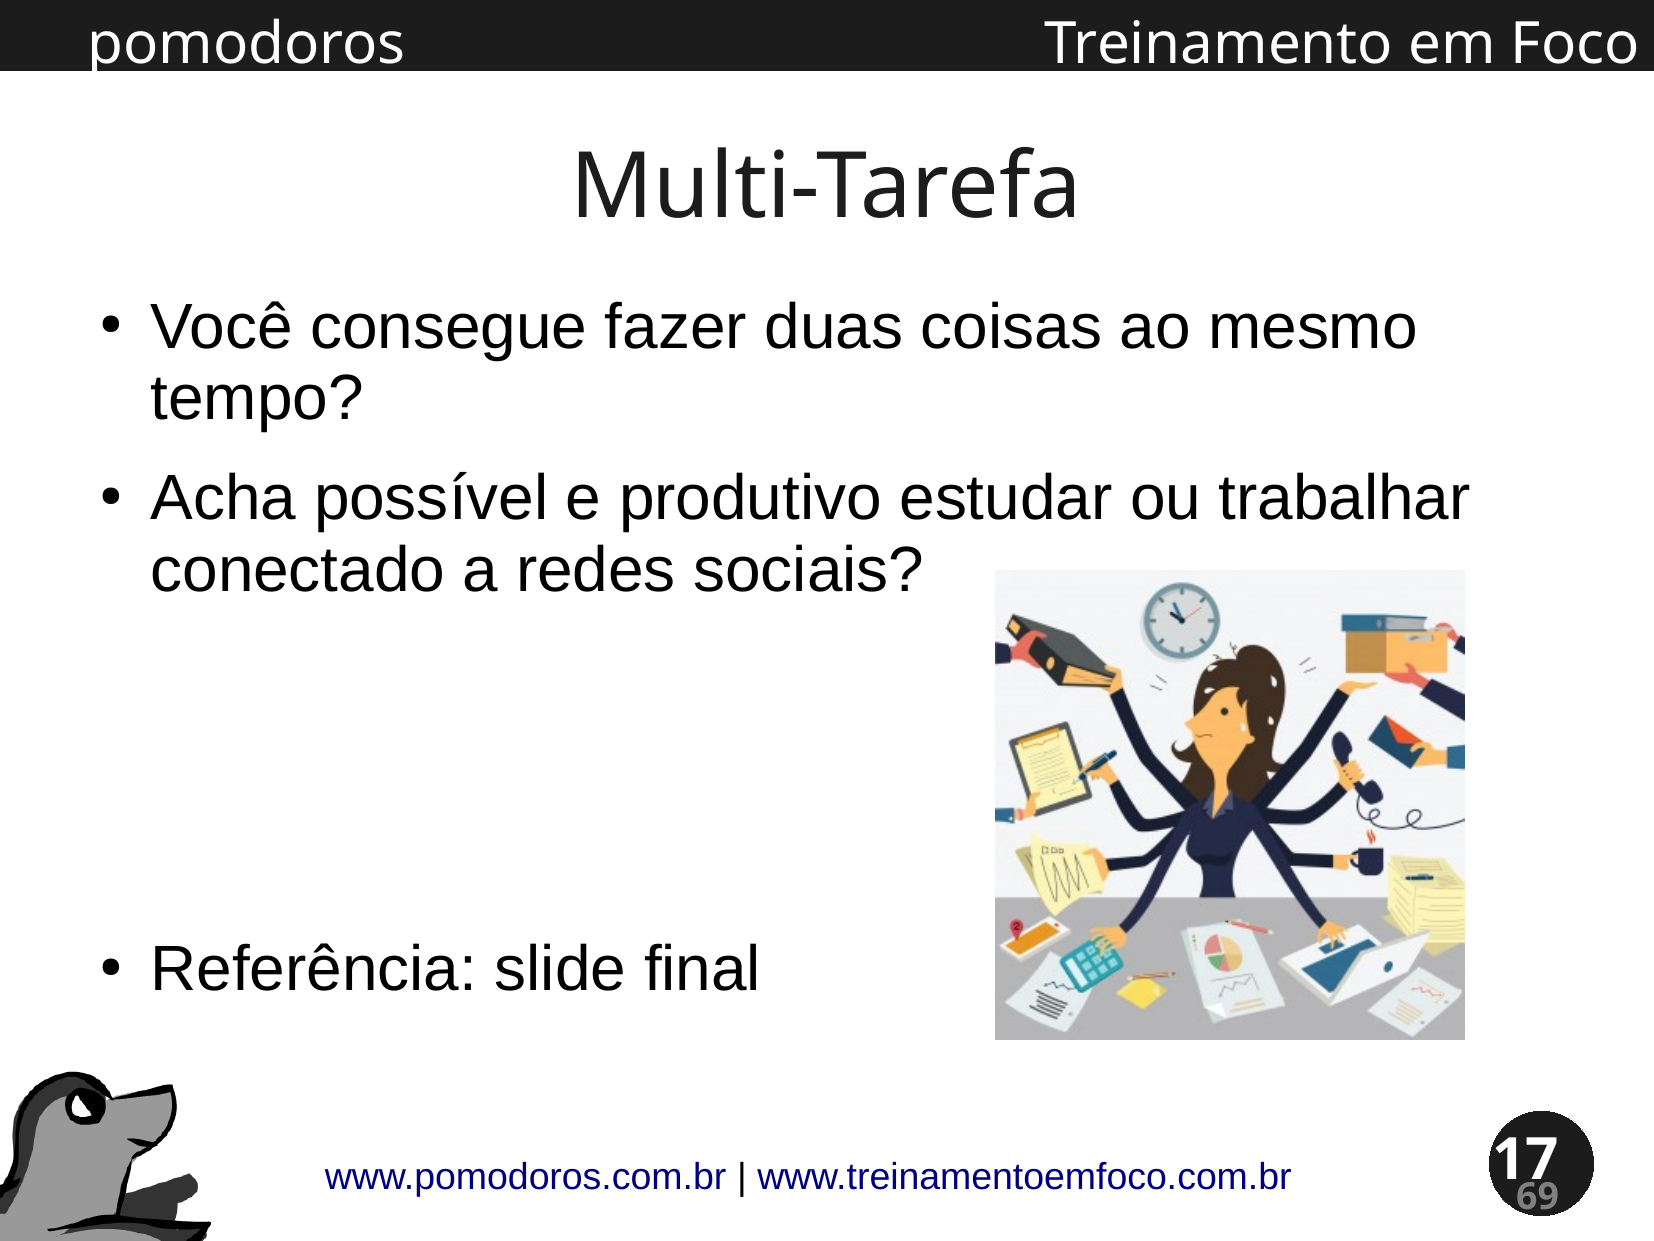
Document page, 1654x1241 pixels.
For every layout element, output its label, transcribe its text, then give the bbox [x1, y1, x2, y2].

title Multi-Tarefa [82, 78, 1571, 287]
picture [0, 1003, 249, 1241]
list Você consegue fazer duas coisas ao mesmo tempo? Acha possível e produtivo estudar ou trabalhar conectado a redes sociais? Referência: slide final [82, 290, 1571, 1010]
picture [995, 570, 1465, 1040]
